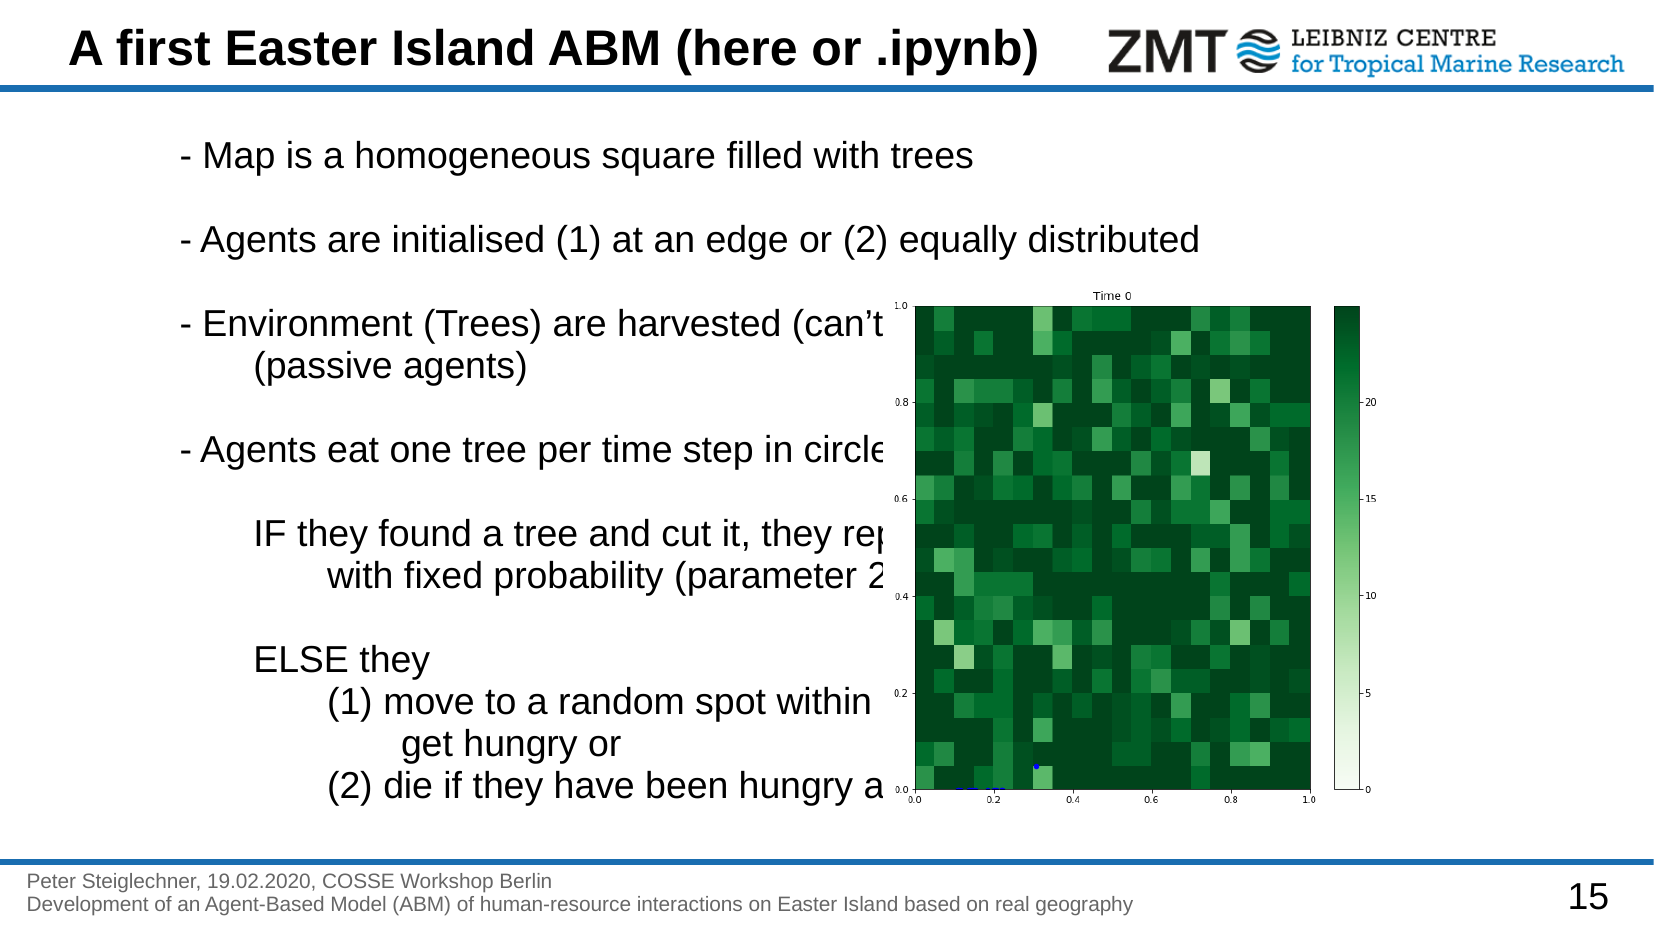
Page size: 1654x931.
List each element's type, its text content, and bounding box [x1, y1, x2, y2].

text_box 15 [1482, 868, 1625, 925]
text_box - Map is a homogeneous square filled with trees - Agents are initialised (1) at an edge or (2) equally distributed - Environment (Trees) are harvested (can’t regrow or die otherwise) (passive agents) - Agents eat one tree per time step in circle with fixed radius (parameter 1) IF they found a tree and cut it, they reproduce (i.e. copy themselves) with fixed probability (parameter 2) ELSE they (1) move to a random spot within a fixed radius (parameter 3) and get hungry or (2) die if they have been hungry already [164, 127, 1455, 814]
picture [1086, 1, 1654, 85]
text_box A first Easter Island ABM (here or .ipynb) [53, 12, 1111, 139]
picture [883, 280, 1418, 815]
